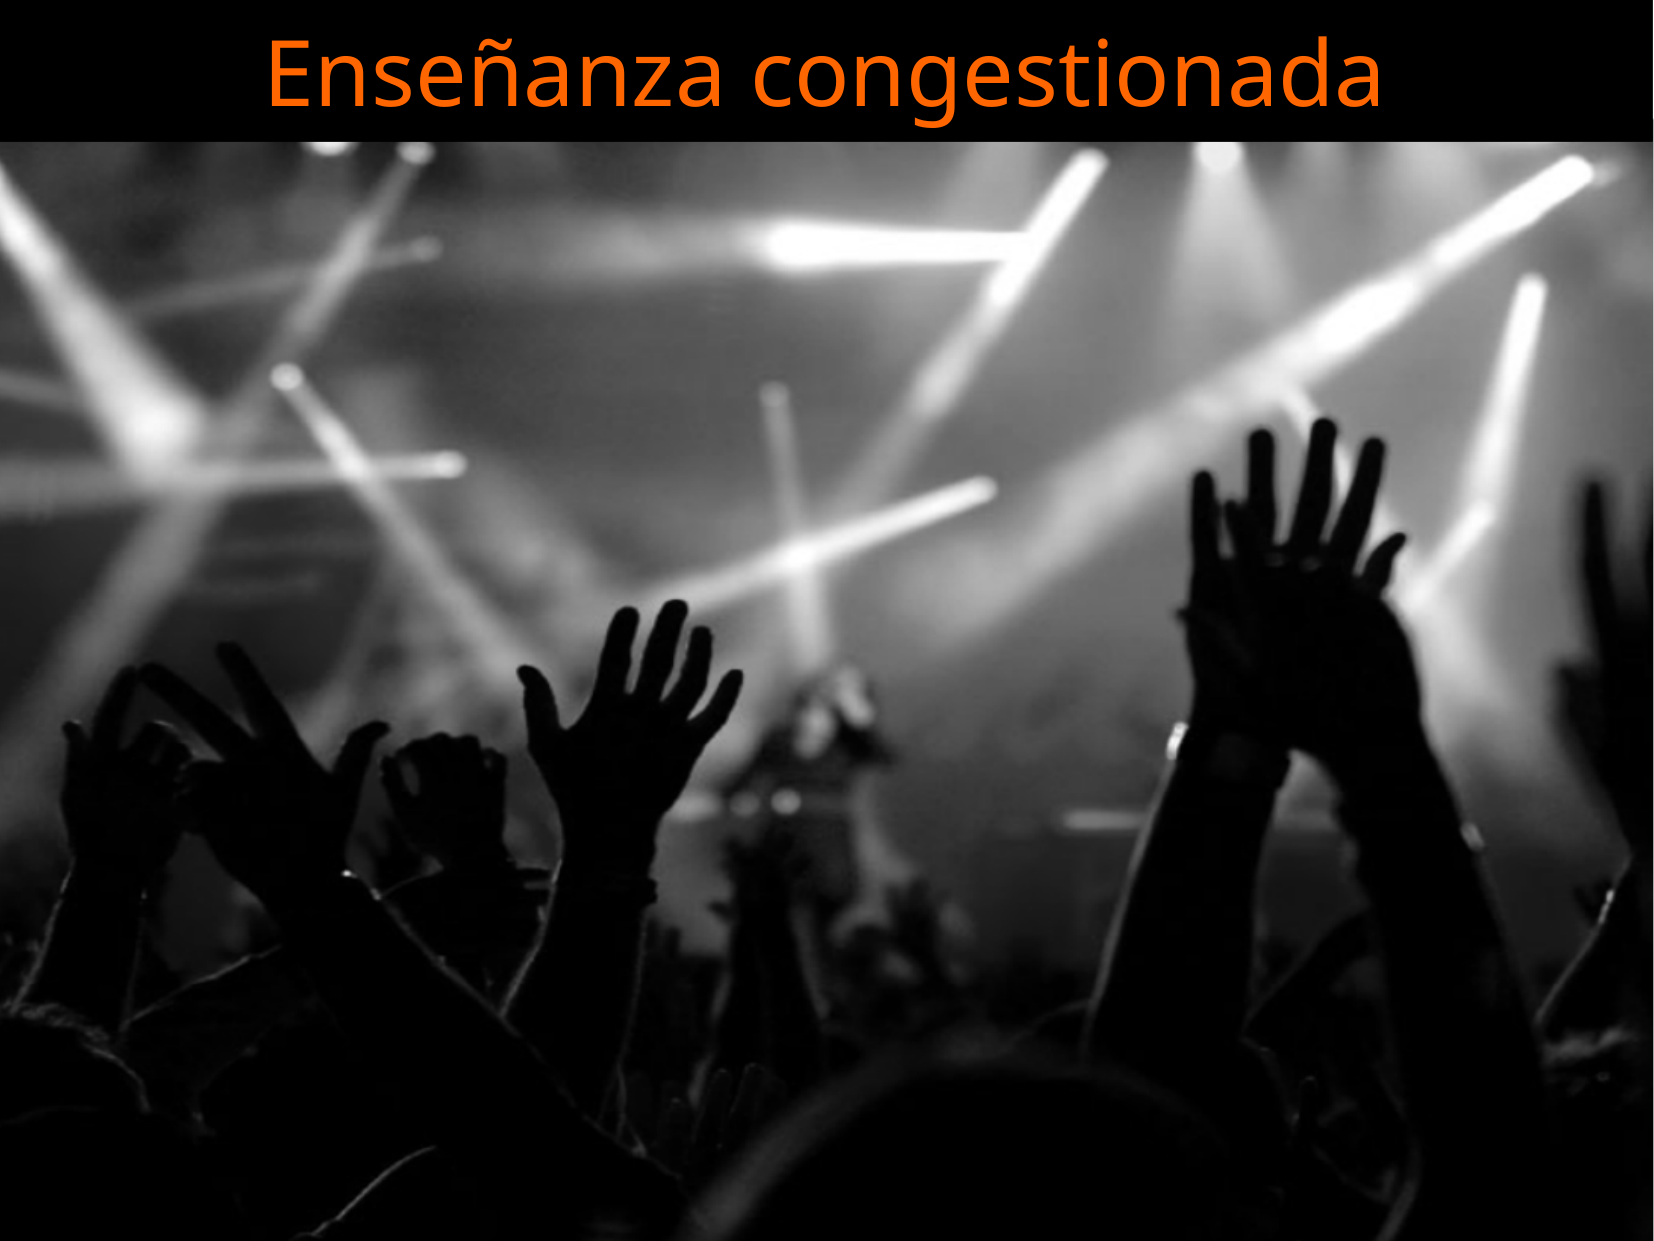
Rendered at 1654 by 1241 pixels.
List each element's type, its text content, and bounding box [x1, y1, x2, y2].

picture [0, 118, 1654, 1241]
title Enseñanza congestionada [0, 0, 1653, 142]
